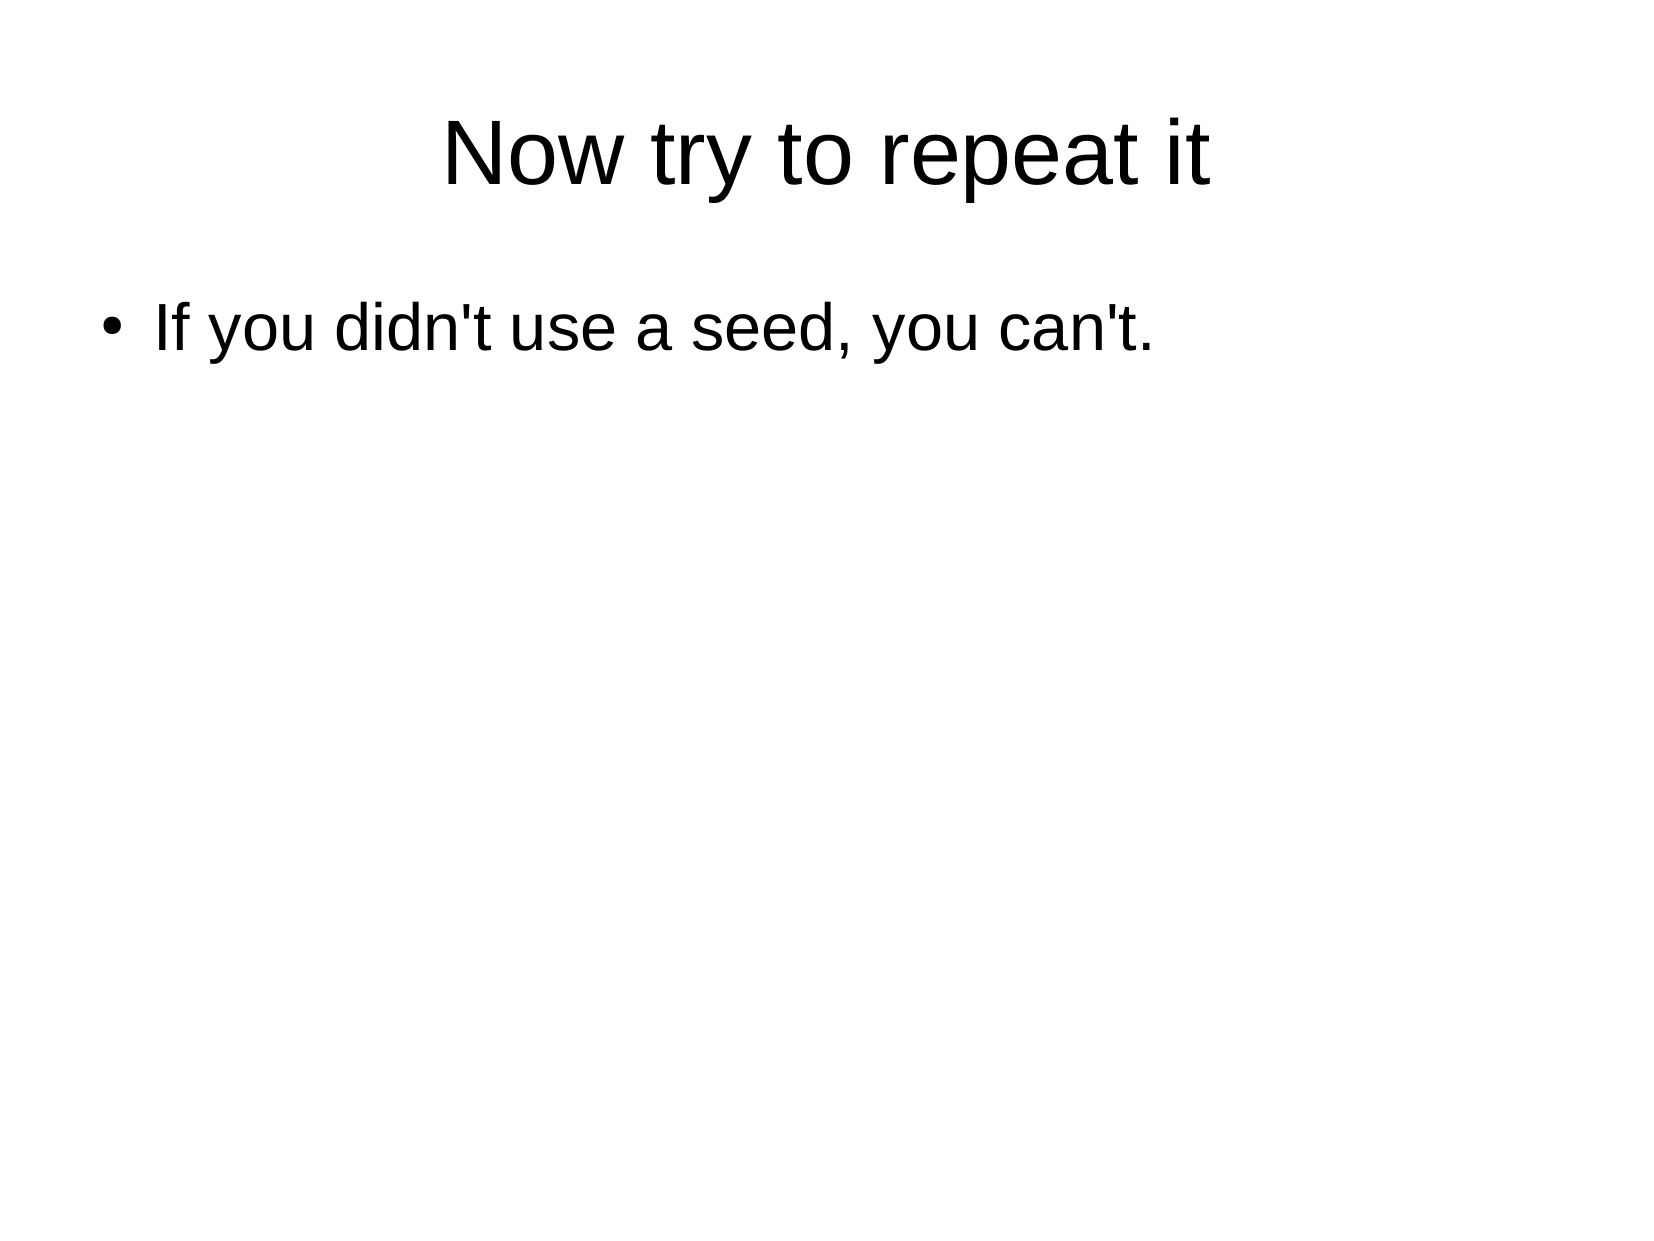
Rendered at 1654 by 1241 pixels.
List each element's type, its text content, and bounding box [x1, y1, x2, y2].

title Now try to repeat it [82, 49, 1571, 257]
list If you didn't use a seed, you can't. [82, 290, 1571, 1010]
